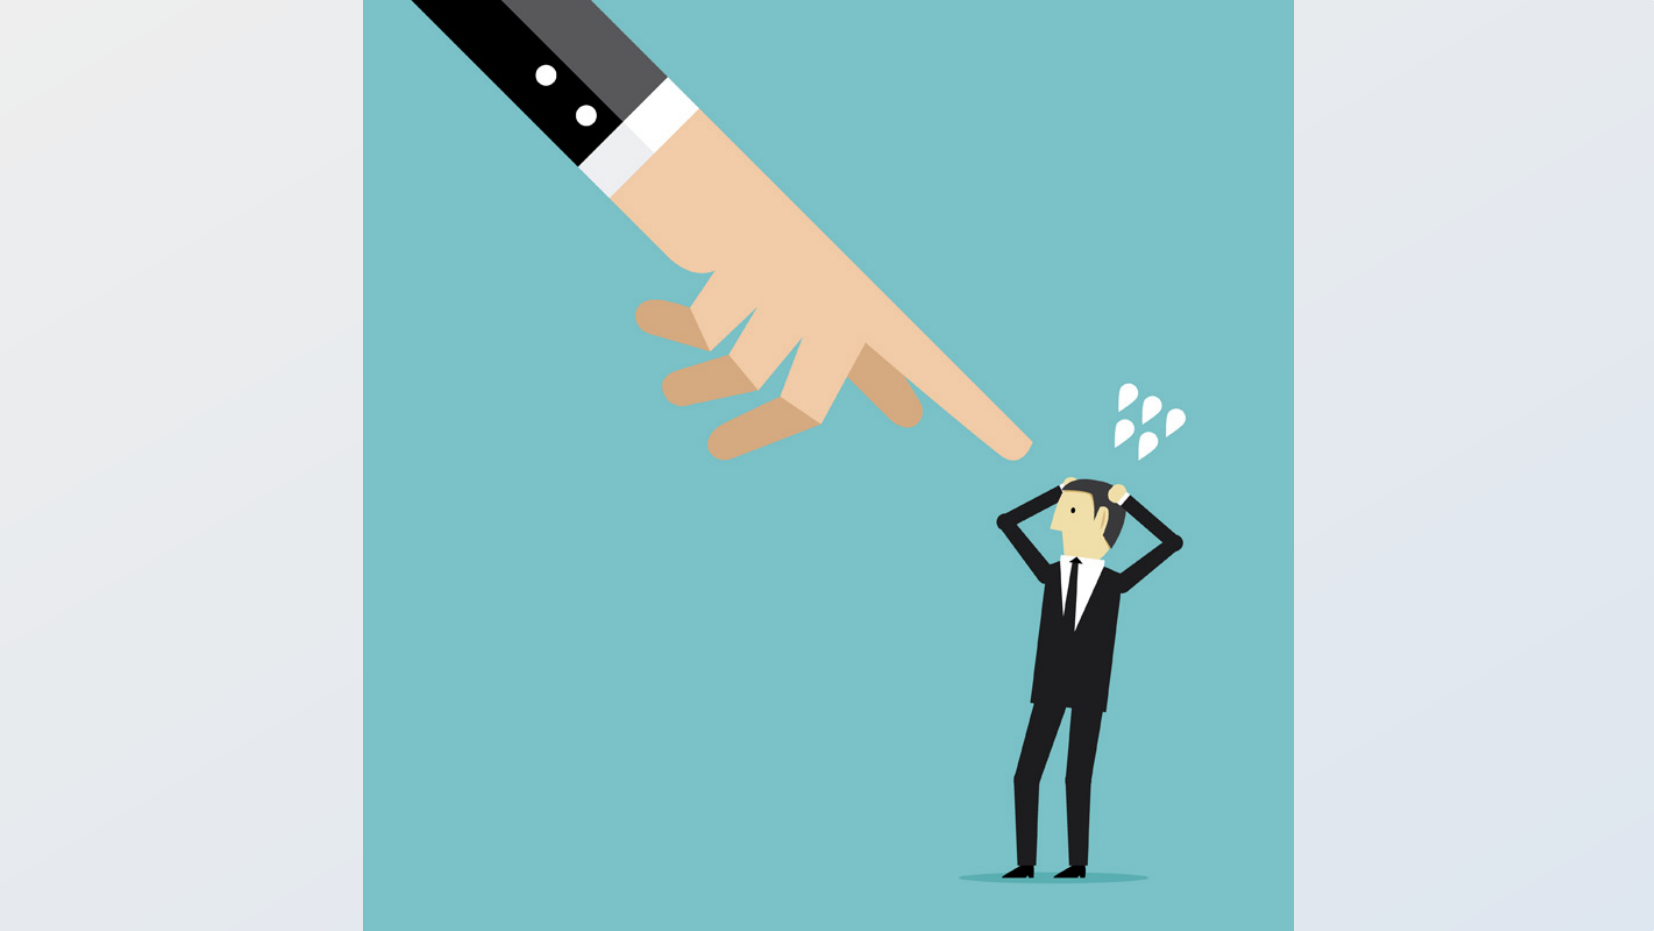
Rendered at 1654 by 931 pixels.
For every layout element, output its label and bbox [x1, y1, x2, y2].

picture [363, 0, 1294, 931]
